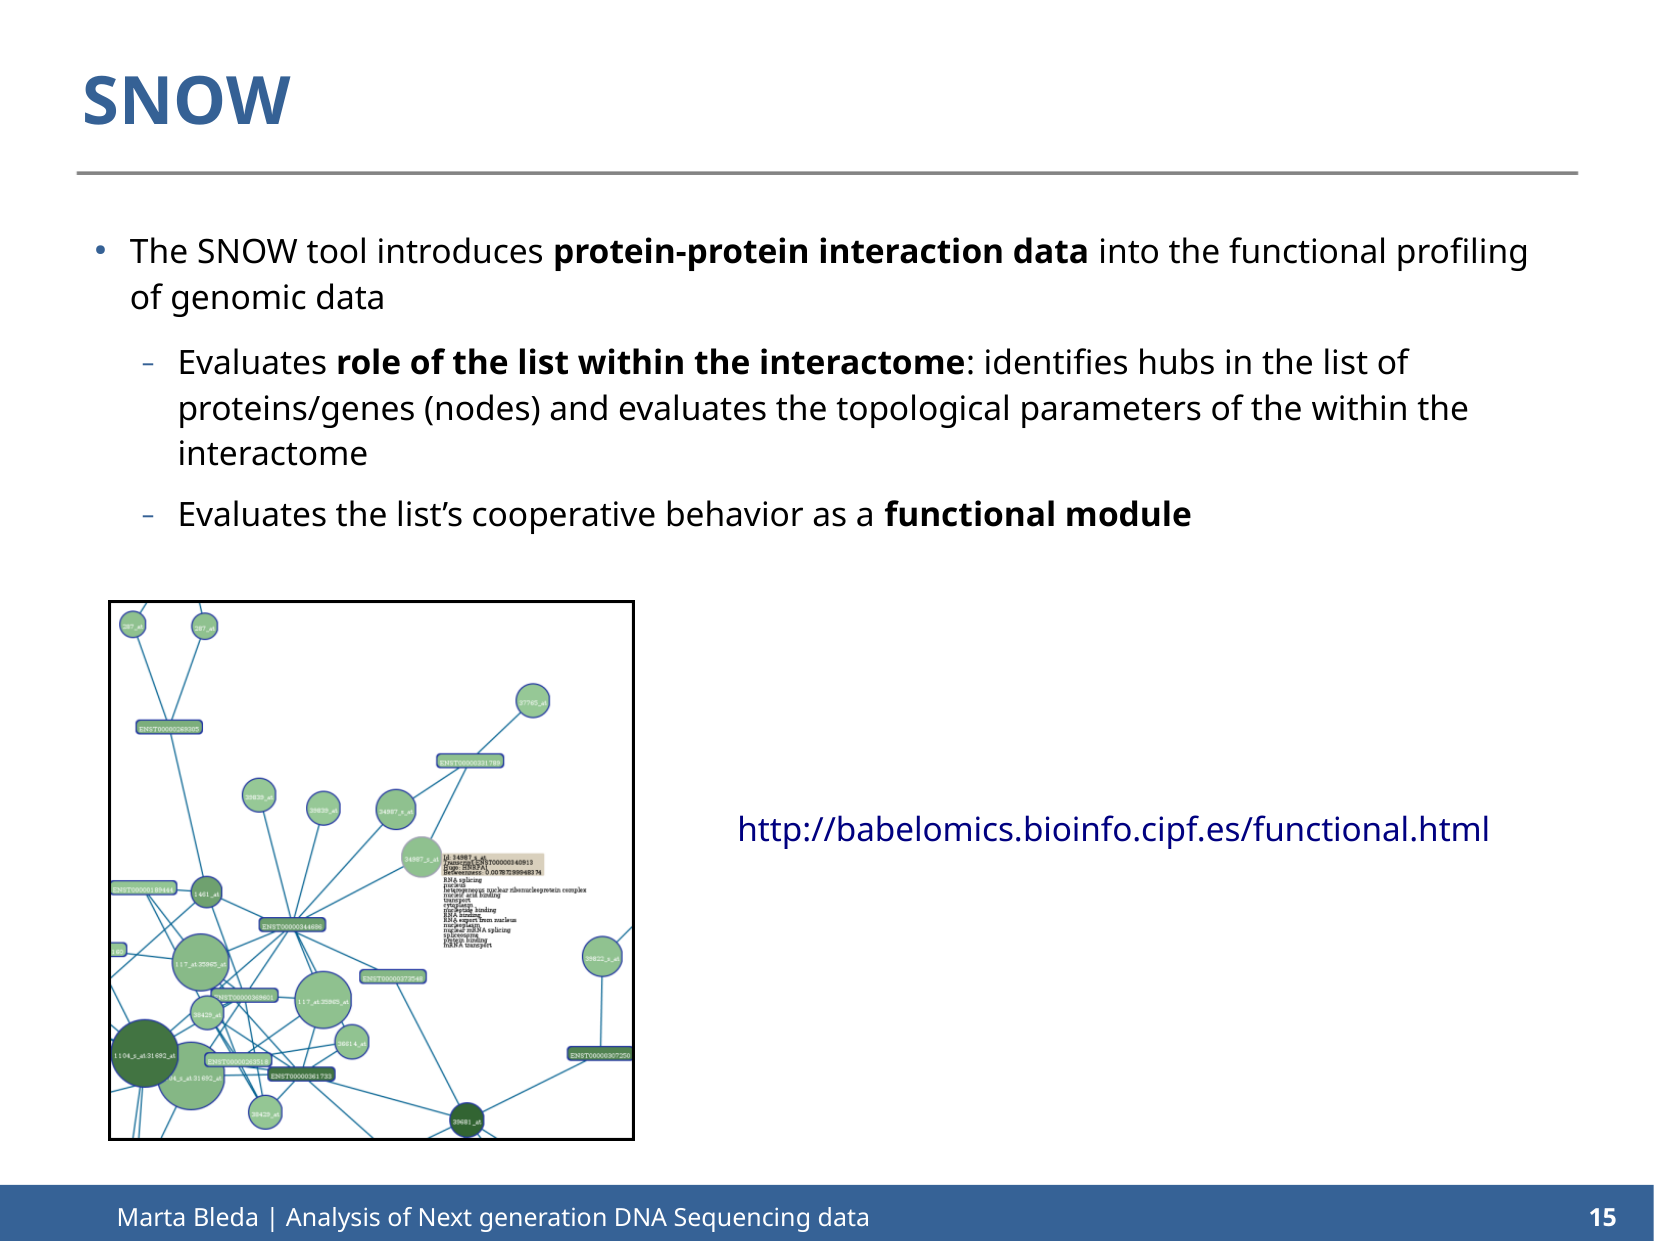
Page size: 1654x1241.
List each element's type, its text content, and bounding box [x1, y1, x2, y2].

list The SNOW tool introduces protein-protein interaction data into the functional profiling of genomic data Evaluates role of the list within the interactome: identifies hubs in the list of proteins/genes (nodes) and evaluates the topological parameters of the within the interactome Evaluates the list’s cooperative behavior as a functional module [82, 228, 1538, 539]
picture [108, 600, 635, 1141]
title SNOW [82, 49, 1571, 148]
text_box http://babelomics.bioinfo.cipf.es/functional.html [722, 798, 1527, 856]
picture [74, 170, 1580, 175]
